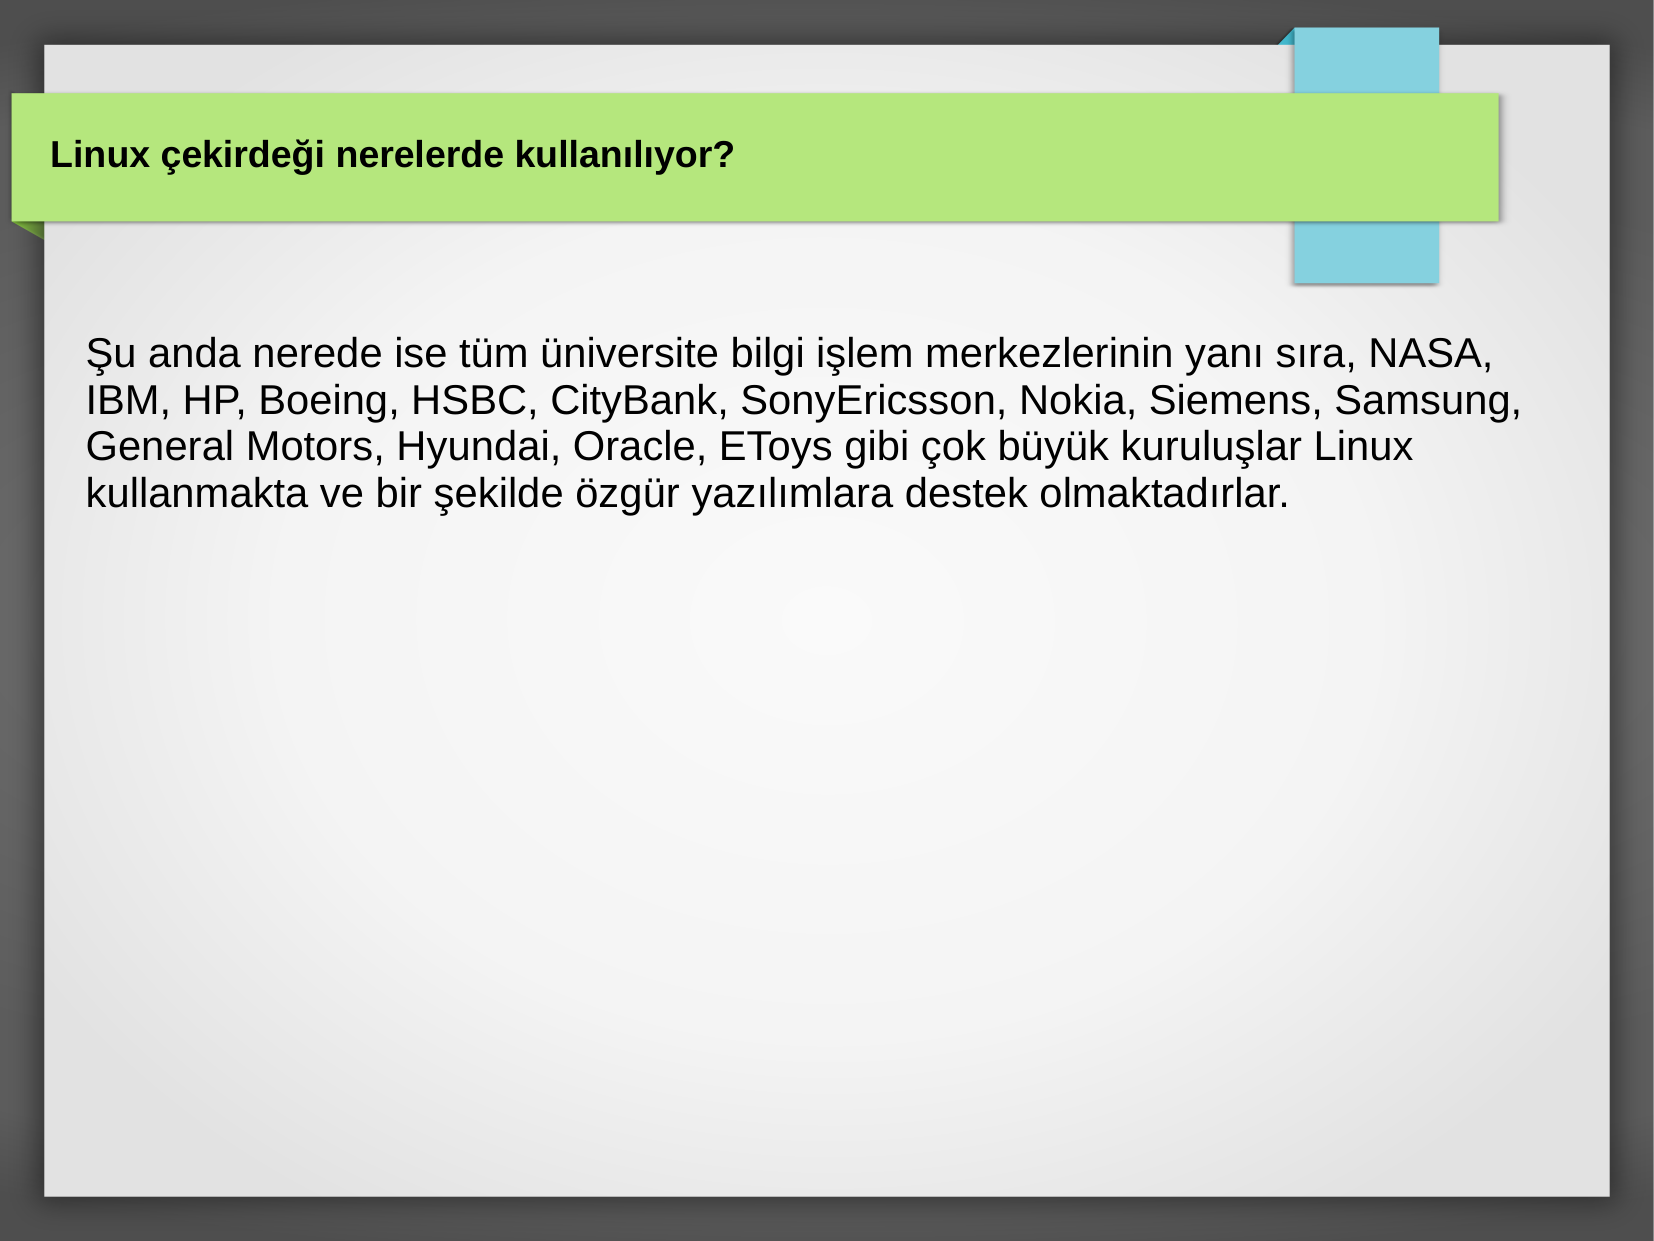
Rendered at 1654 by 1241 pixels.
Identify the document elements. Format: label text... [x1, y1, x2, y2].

text_box Şu anda nerede ise tüm üniversite bilgi işlem merkezlerinin yanı sıra, NASA, IBM, HP, Boeing, HSBC, CityBank, SonyEricsson, Nokia, Siemens, Samsung, General Motors, Hyundai, Oracle, EToys gibi çok büyük kuruluşlar Linux kullanmakta ve bir şekilde özgür yazılımlara destek olmaktadırlar. [70, 322, 1560, 851]
picture [0, 0, 1654, 1241]
text_box Linux çekirdeği nerelerde kullanılıyor? [35, 126, 1152, 202]
